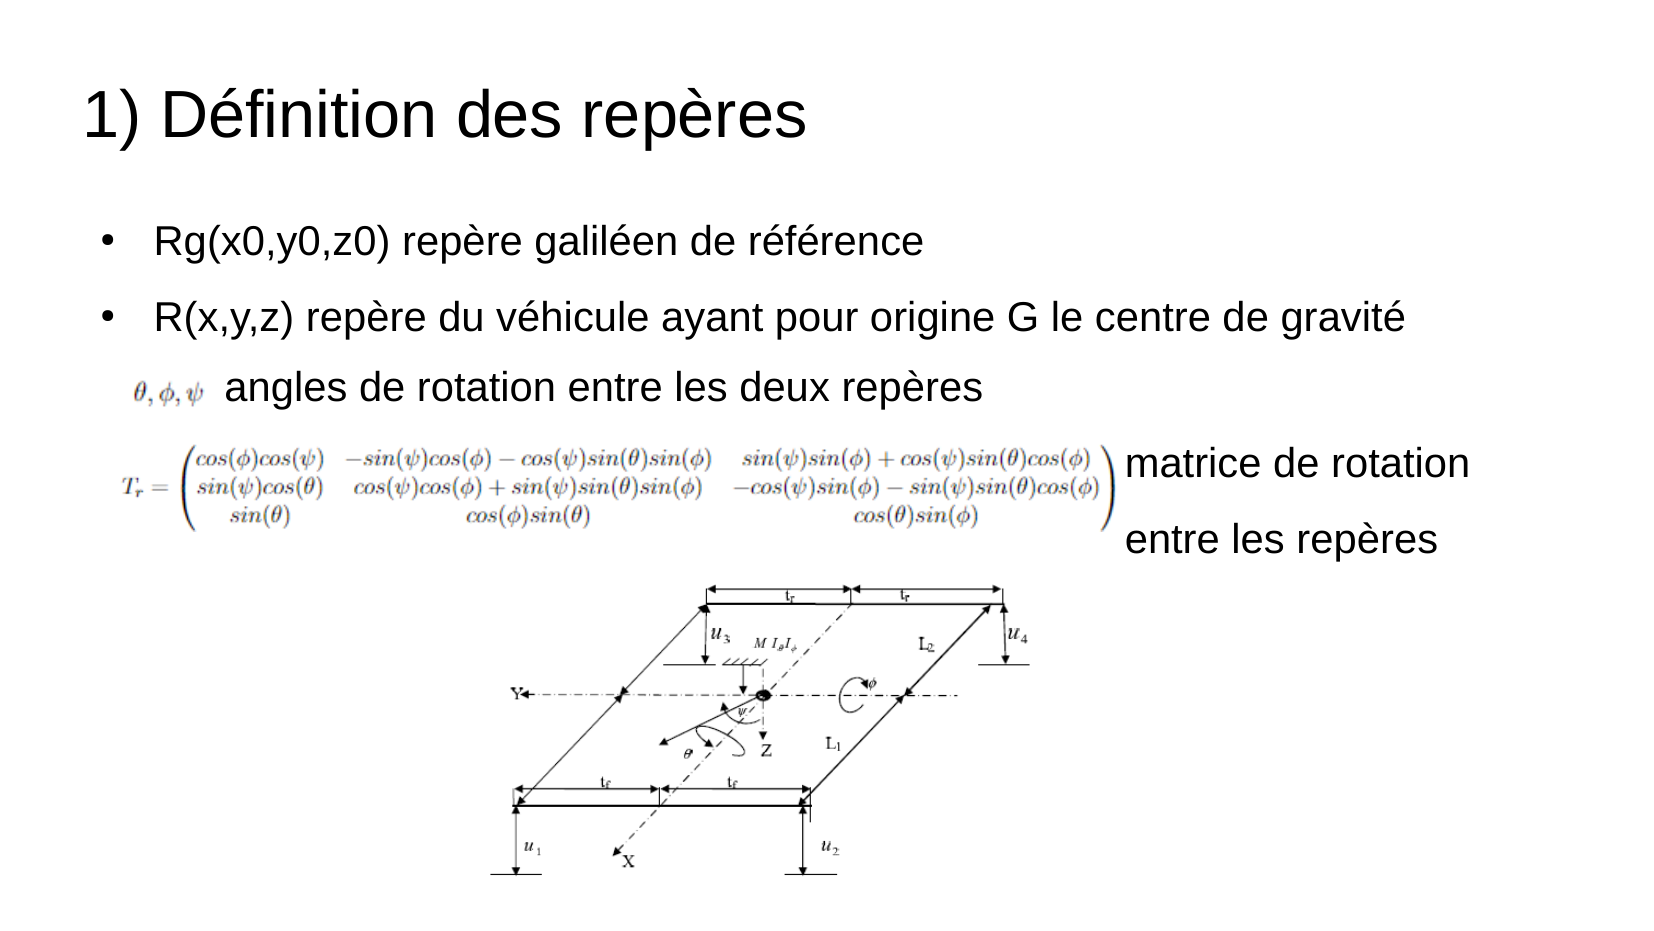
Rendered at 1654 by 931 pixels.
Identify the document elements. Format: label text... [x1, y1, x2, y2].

picture [485, 560, 1034, 897]
picture [119, 374, 219, 414]
title 1) Définition des repères [82, 37, 1571, 193]
list Rg(x0,y0,z0) repère galiléen de référence R(x,y,z) repère du véhicule ayant pour origine G le centre de gravité angles de rotation entre les deux repères matrice de rotation entre les repères [82, 217, 1571, 758]
picture [112, 442, 1123, 532]
